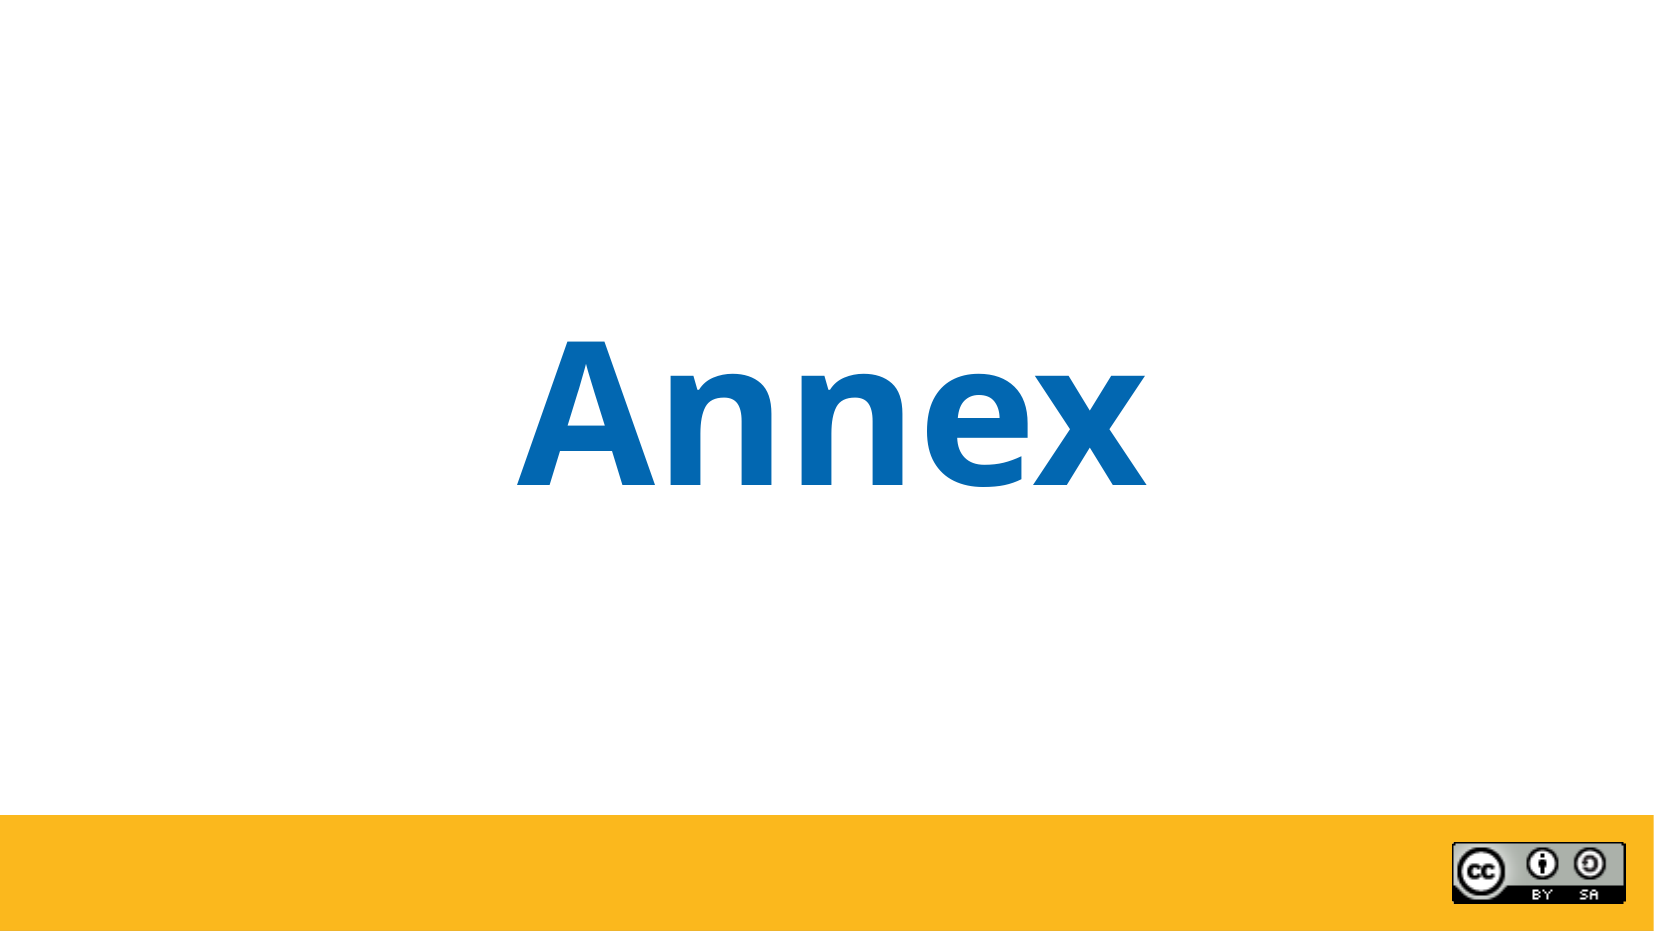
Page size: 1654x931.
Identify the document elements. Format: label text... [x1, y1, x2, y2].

picture [0, 815, 1654, 931]
text_box Annex [0, 11, 1654, 804]
